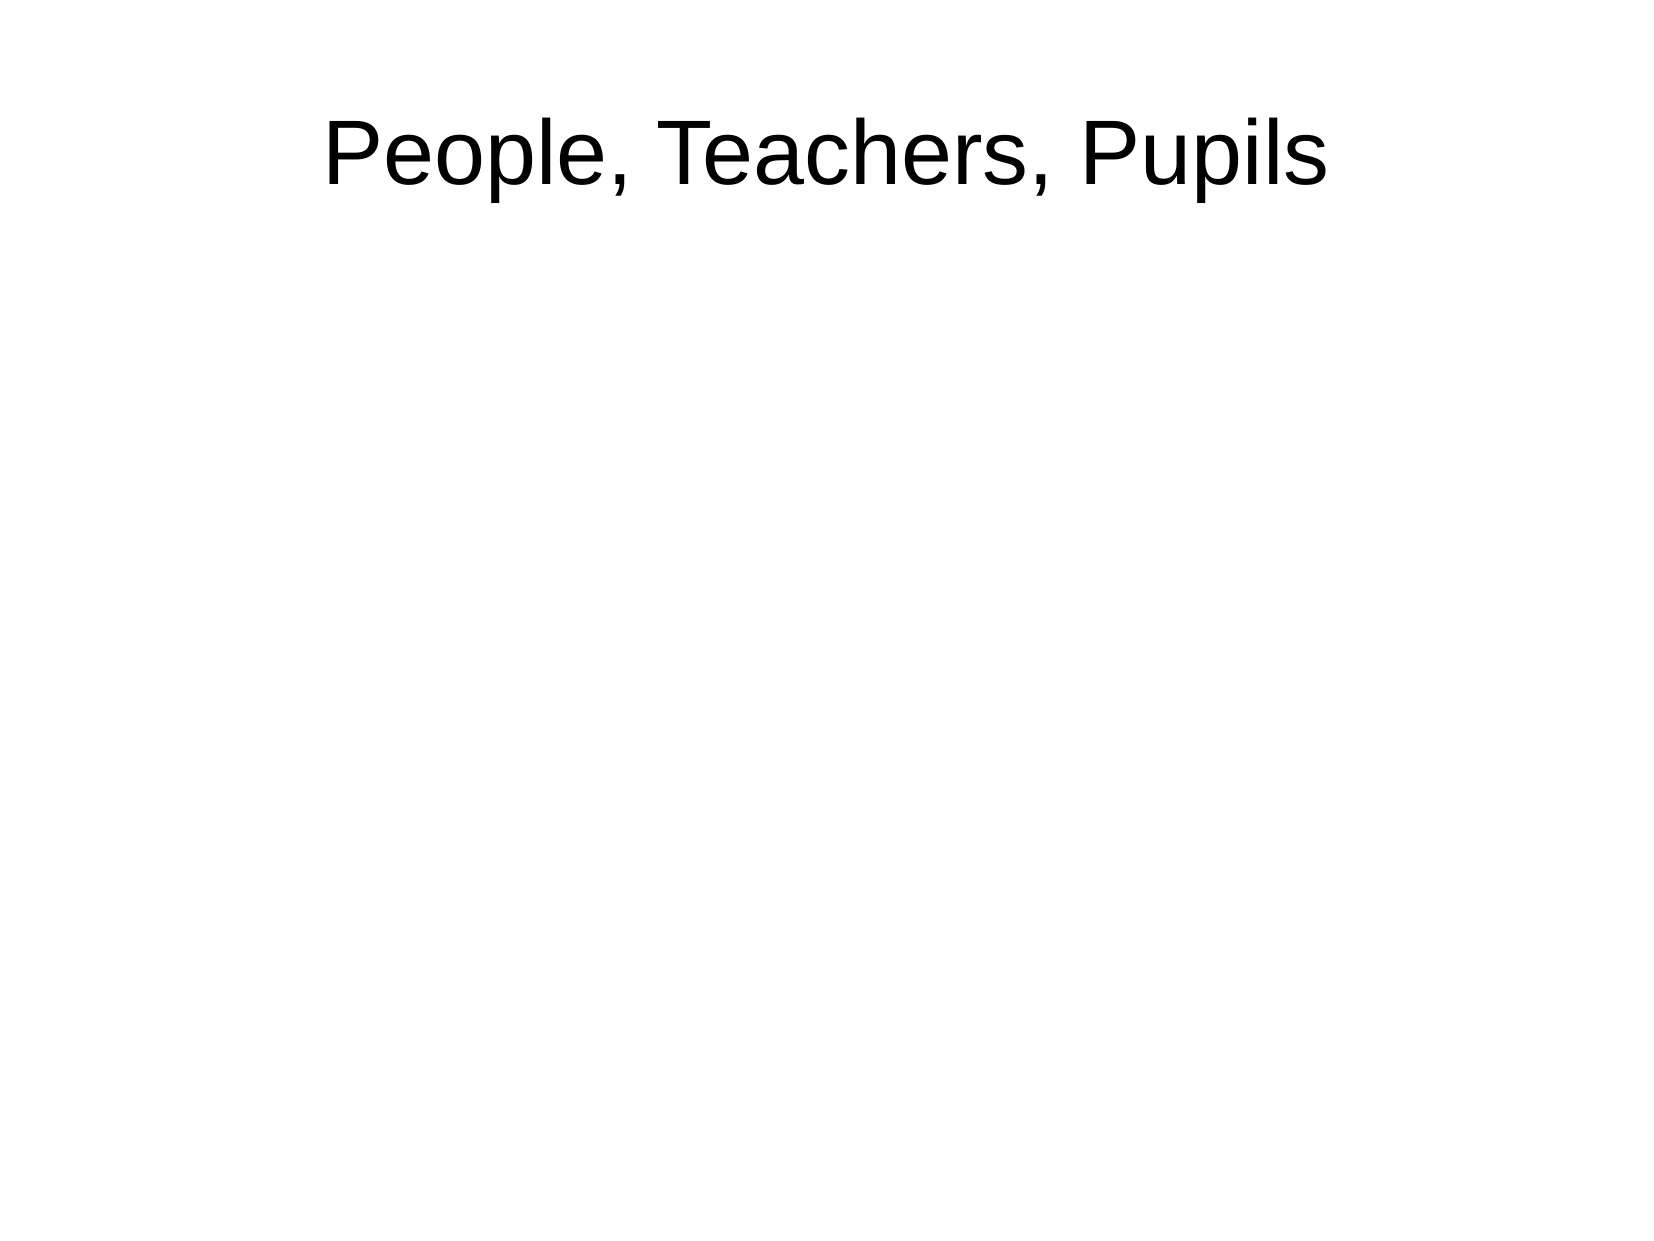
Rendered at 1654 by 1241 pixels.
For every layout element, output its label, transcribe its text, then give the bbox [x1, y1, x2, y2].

title People, Teachers, Pupils [82, 49, 1571, 257]
